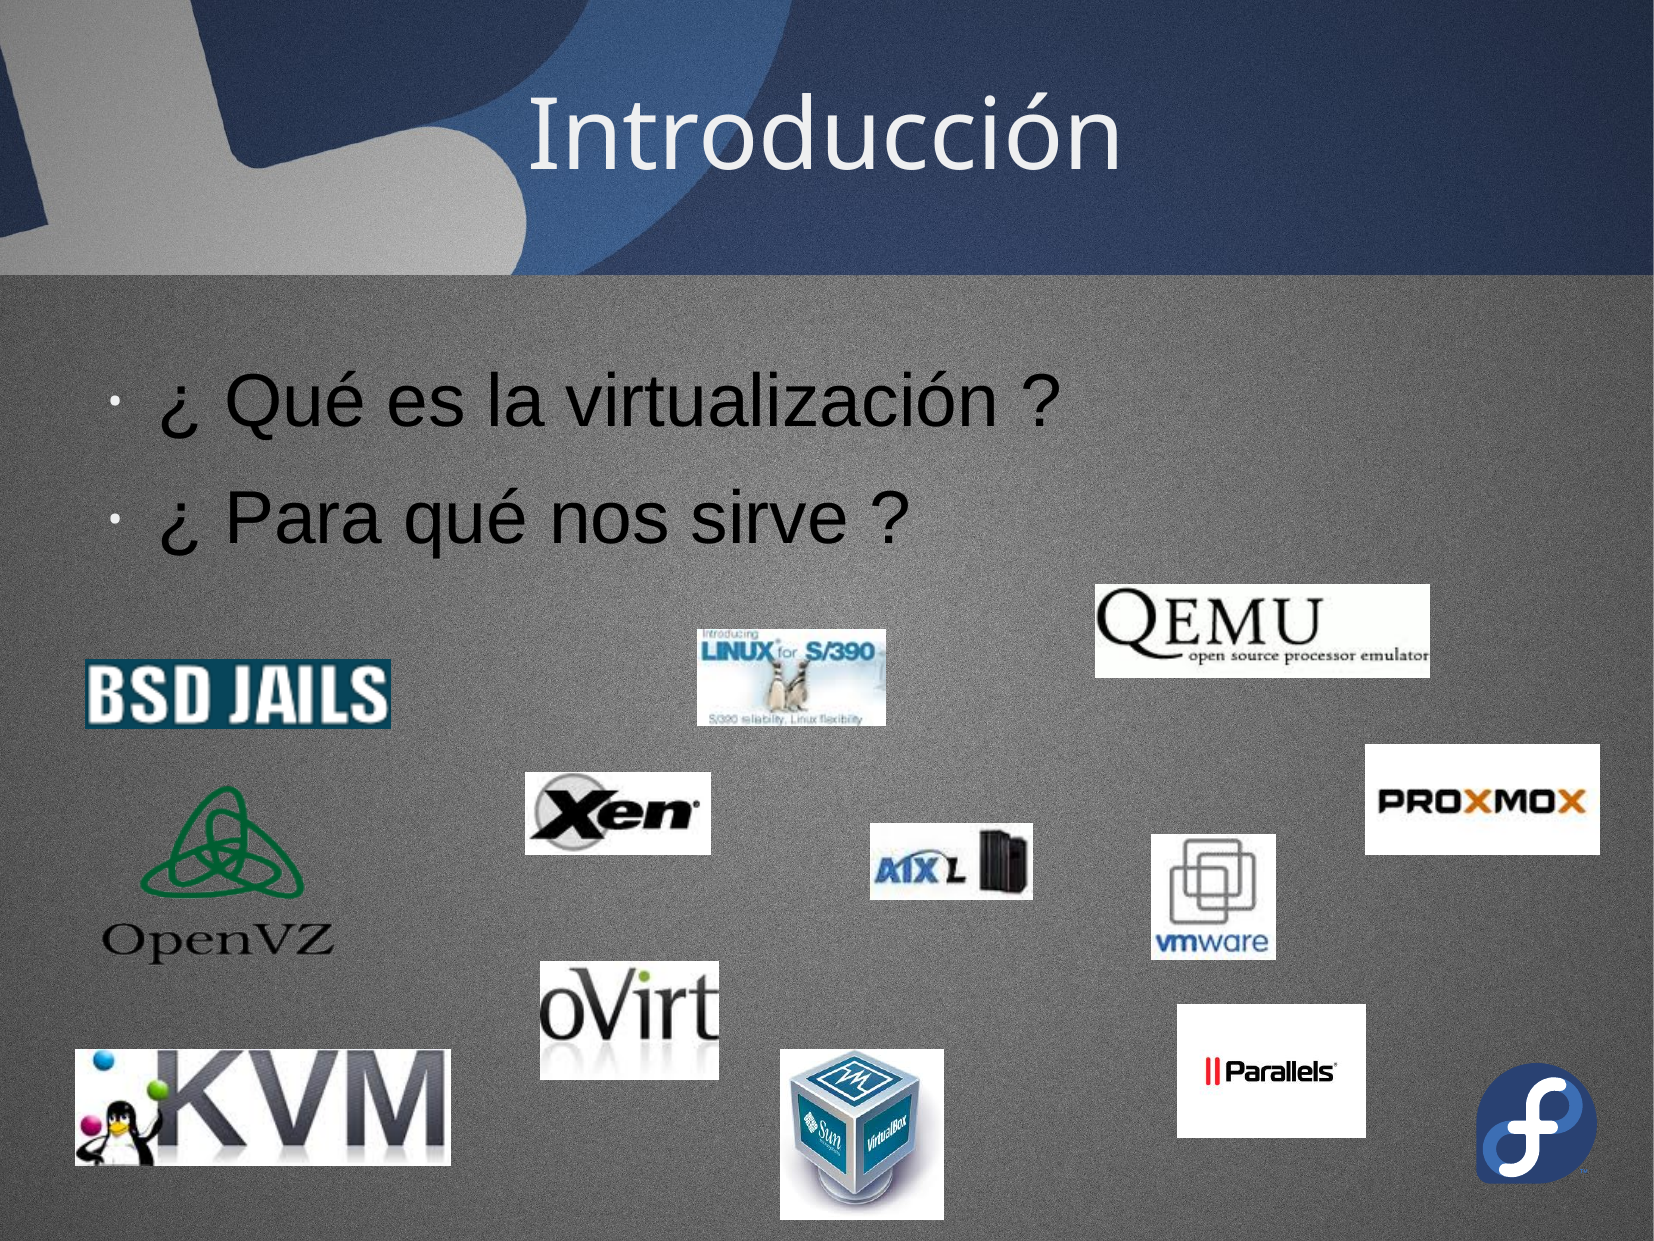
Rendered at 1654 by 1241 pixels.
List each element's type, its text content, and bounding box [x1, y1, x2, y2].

picture [175, 665, 212, 724]
text_box Introducción [88, 29, 1565, 237]
picture [89, 665, 124, 724]
picture [1151, 834, 1276, 961]
picture [780, 1049, 944, 1220]
picture [870, 823, 1033, 901]
picture [254, 665, 313, 725]
picture [1095, 584, 1430, 678]
picture [525, 772, 711, 856]
text_box ¿ Qué es la virtualización ? ¿ Para qué nos sirve ? [88, 354, 1565, 1241]
picture [321, 664, 391, 725]
picture [0, 0, 1654, 1241]
picture [130, 664, 170, 725]
picture [697, 629, 886, 726]
picture [1177, 1004, 1366, 1138]
picture [229, 665, 250, 724]
picture [540, 961, 719, 1081]
